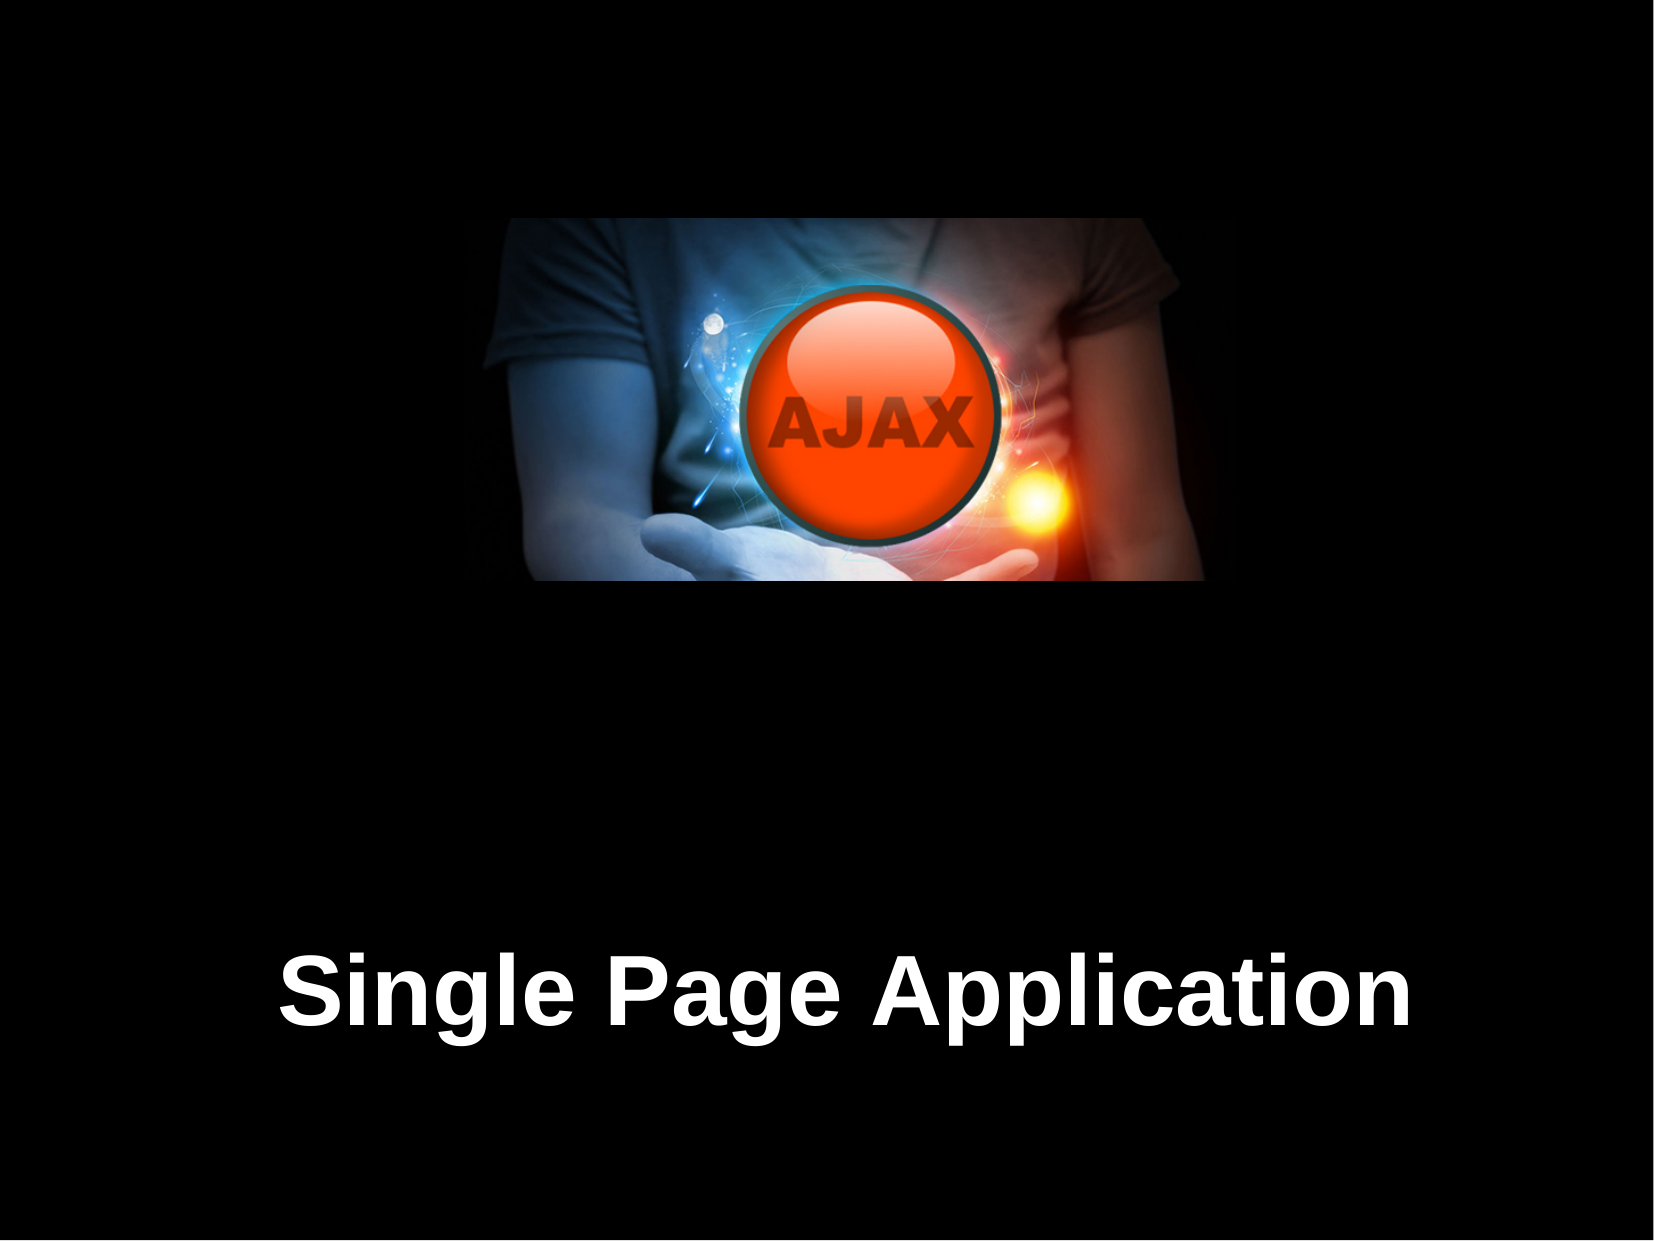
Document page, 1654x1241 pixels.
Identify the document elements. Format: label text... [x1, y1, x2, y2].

picture [283, 218, 1250, 581]
text_box [0, 0, 1654, 1241]
text_box Single Page Application [259, 915, 1429, 1057]
